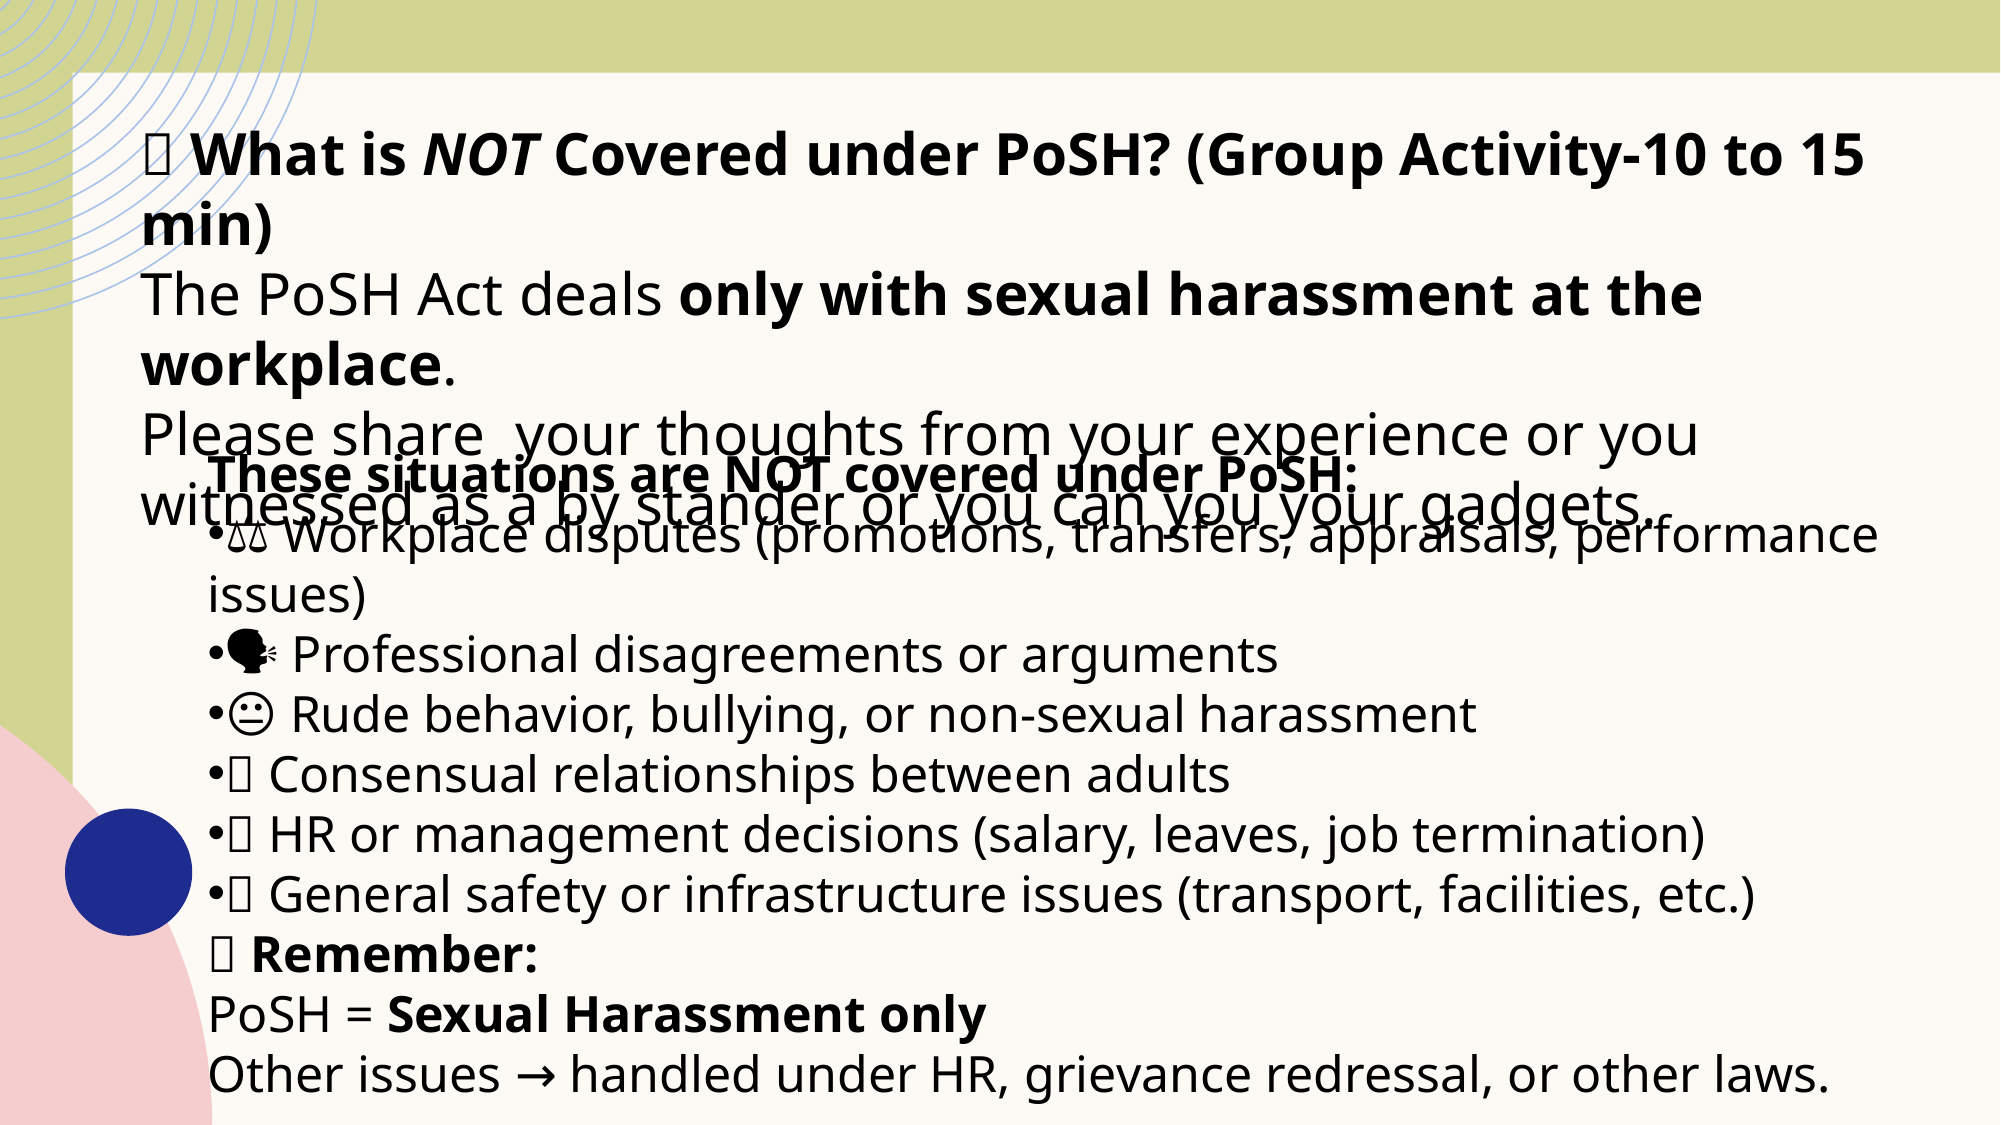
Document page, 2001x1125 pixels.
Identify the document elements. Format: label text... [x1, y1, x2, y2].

text_box 🚫 What is NOT Covered under PoSH? (Group Activity-10 to 15 min) The PoSH Act deals only with sexual harassment at the workplace. Please share your thoughts from your experience or you witnessed as a by stander or you can you your gadgets. [125, 109, 1915, 408]
text_box These situations are NOT covered under PoSH: ⚖️ Workplace disputes (promotions, transfers, appraisals, performance issues) 🗣️ Professional disagreements or arguments 😐 Rude behavior, bullying, or non-sexual harassment 👥 Consensual relationships between adults 💼 HR or management decisions (salary, leaves, job termination) 🏢 General safety or infrastructure issues (transport, facilities, etc.) 📌 Remember: PoSH = Sexual Harassment only Other issues → handled under HR, grievance redressal, or other laws. [192, 435, 2000, 1102]
